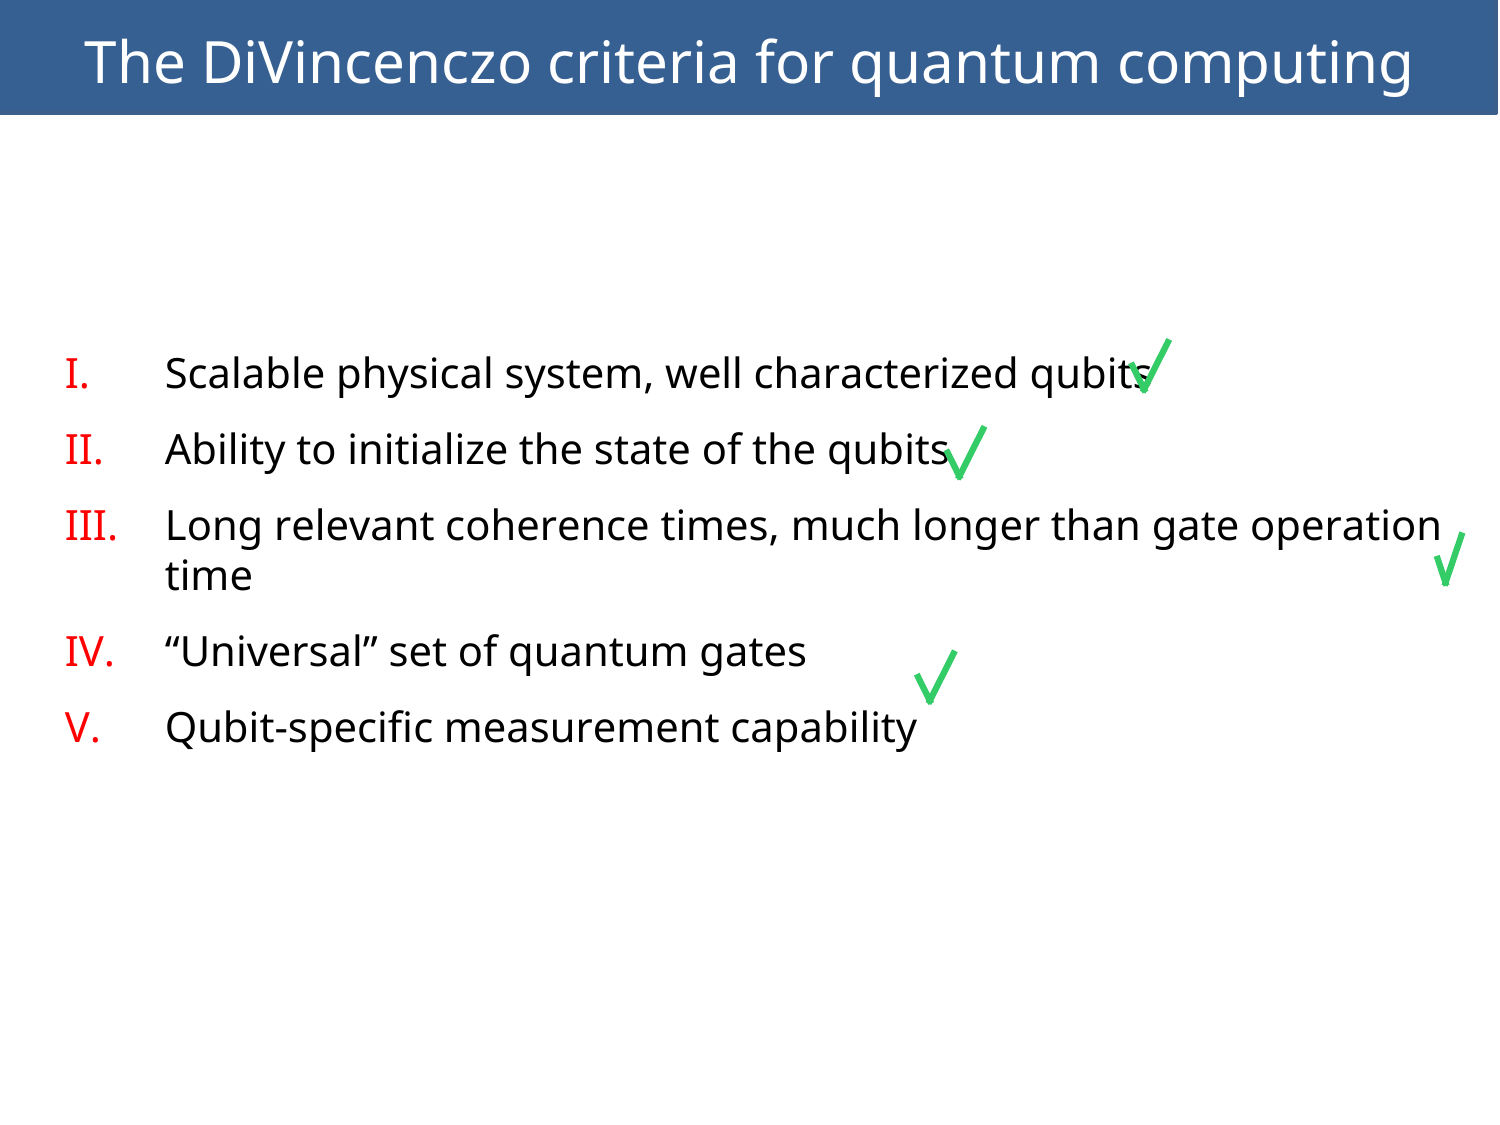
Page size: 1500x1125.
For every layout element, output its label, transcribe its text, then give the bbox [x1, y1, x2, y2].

text_box The DiVincenczo criteria for quantum computing [45, 17, 1454, 103]
text_box Scalable physical system, well characterized qubits Ability to initialize the state of the qubits Long relevant coherence times, much longer than gate operation time “Universal” set of quantum gates Qubit-specific measurement capability [49, 338, 1500, 759]
